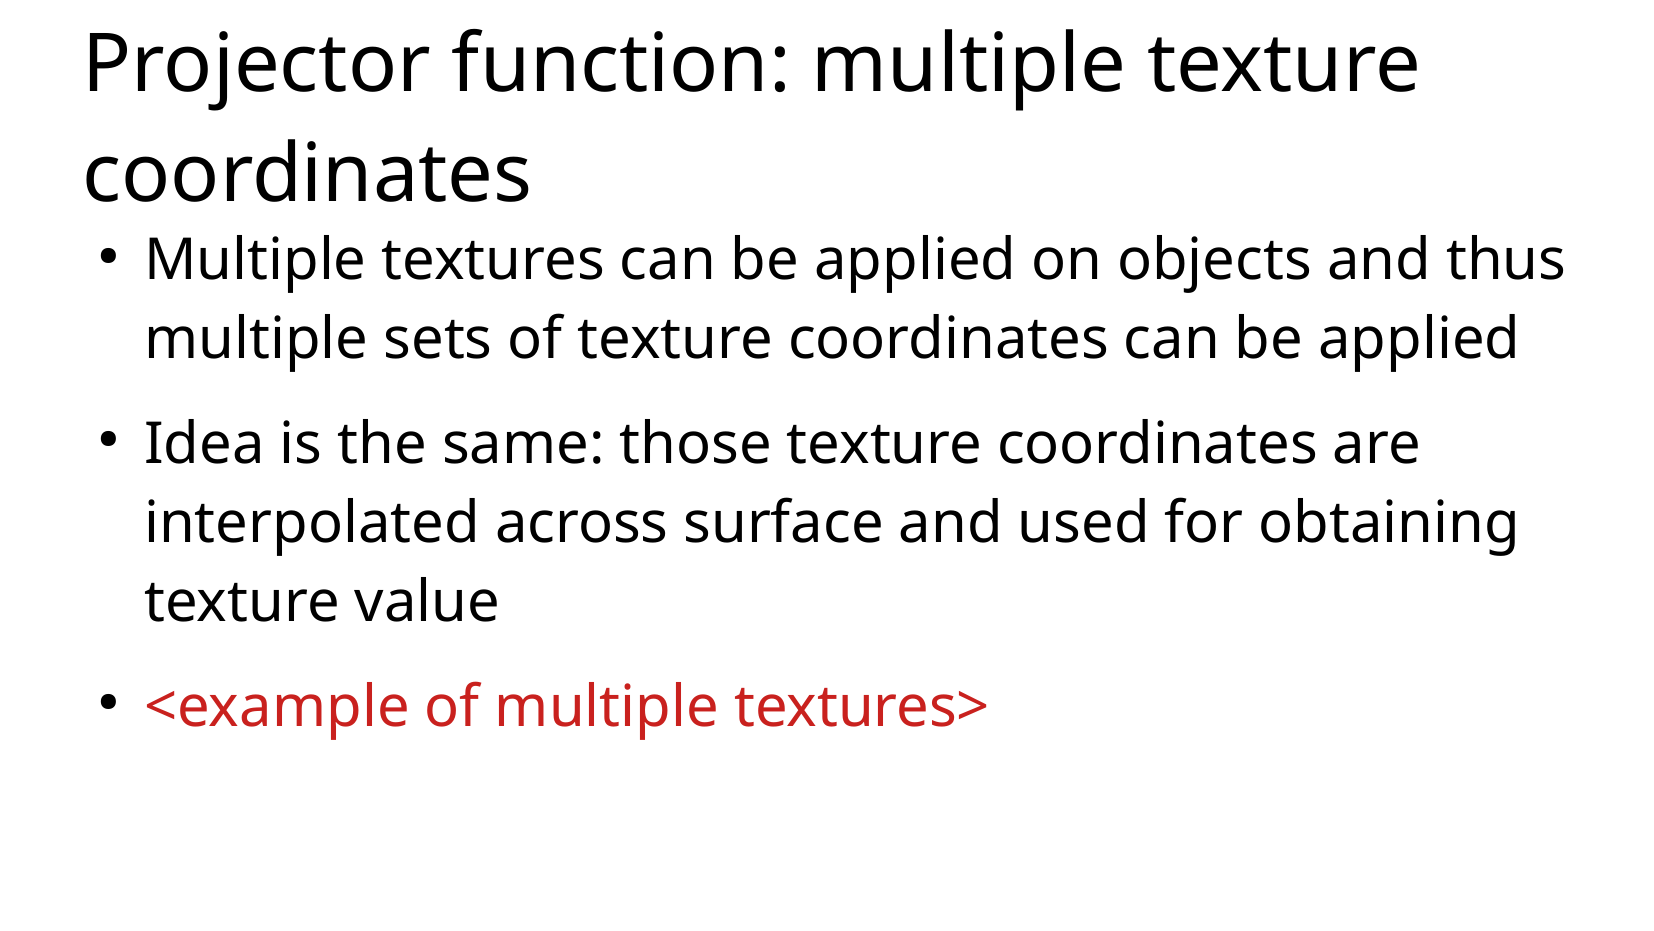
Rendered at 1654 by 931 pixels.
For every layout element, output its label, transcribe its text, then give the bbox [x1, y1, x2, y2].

list Multiple textures can be applied on objects and thus multiple sets of texture coordinates can be applied Idea is the same: those texture coordinates are interpolated across surface and used for obtaining texture value <example of multiple textures> [82, 217, 1571, 758]
title Projector function: multiple texture coordinates [82, 0, 1571, 217]
